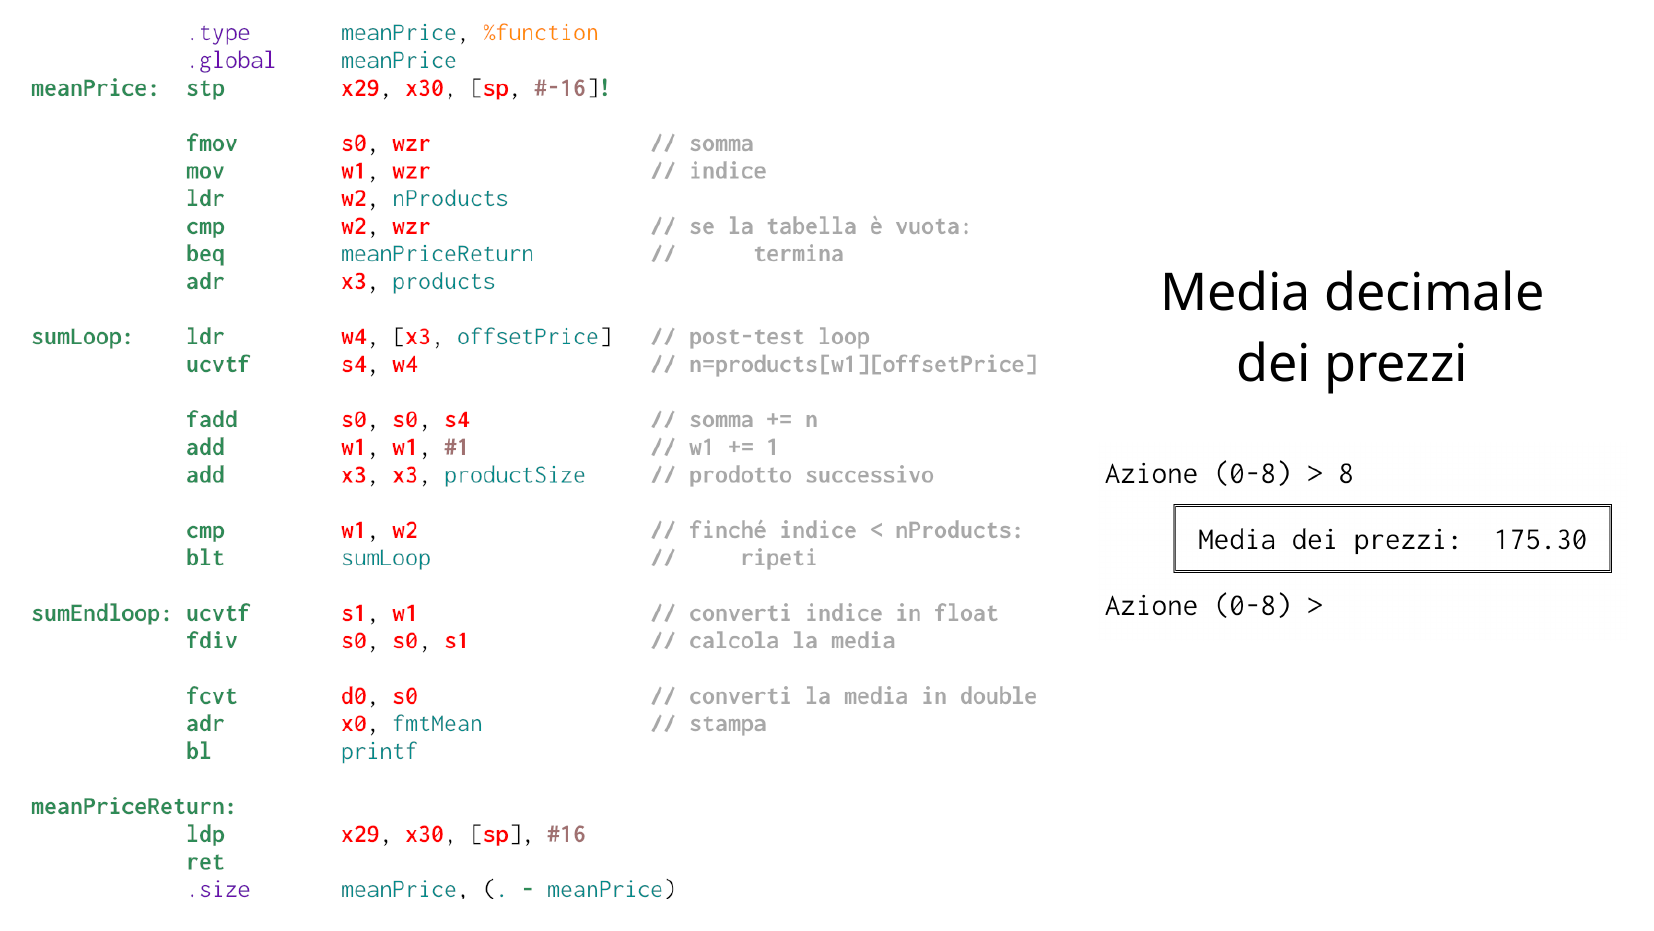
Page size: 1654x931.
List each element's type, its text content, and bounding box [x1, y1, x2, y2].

picture [22, 21, 1041, 899]
picture [1098, 442, 1628, 641]
title Media decimale dei prezzi [1136, 206, 1568, 442]
